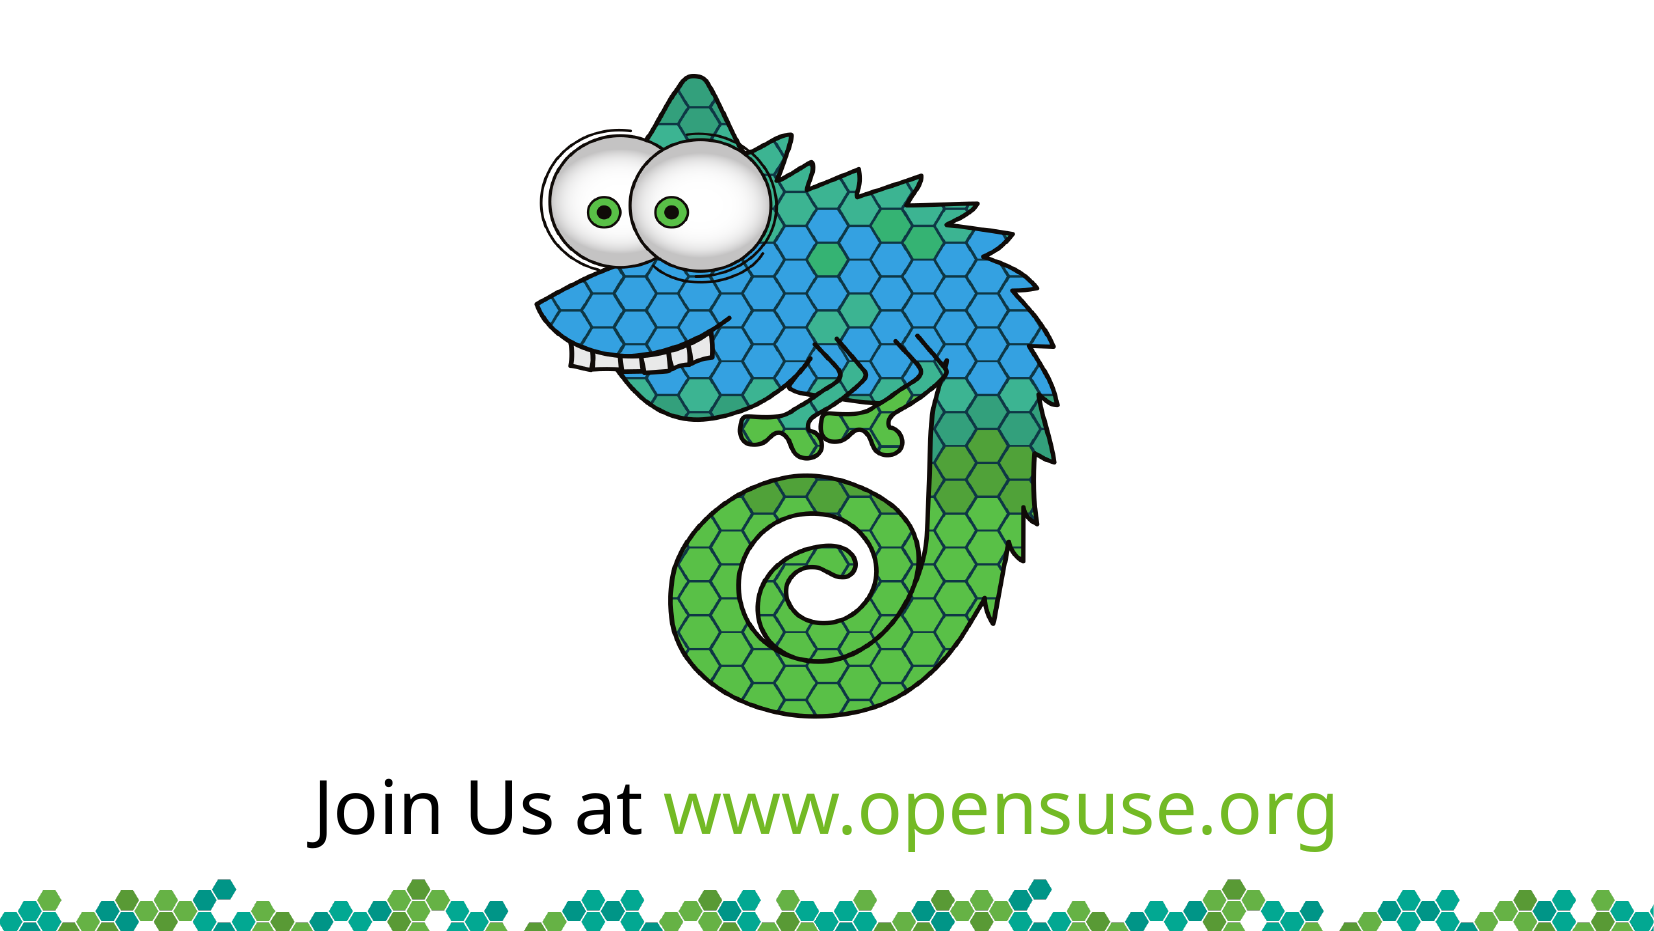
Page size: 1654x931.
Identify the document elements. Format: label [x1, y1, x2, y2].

picture [390, 38, 1201, 753]
picture [0, 871, 1654, 931]
